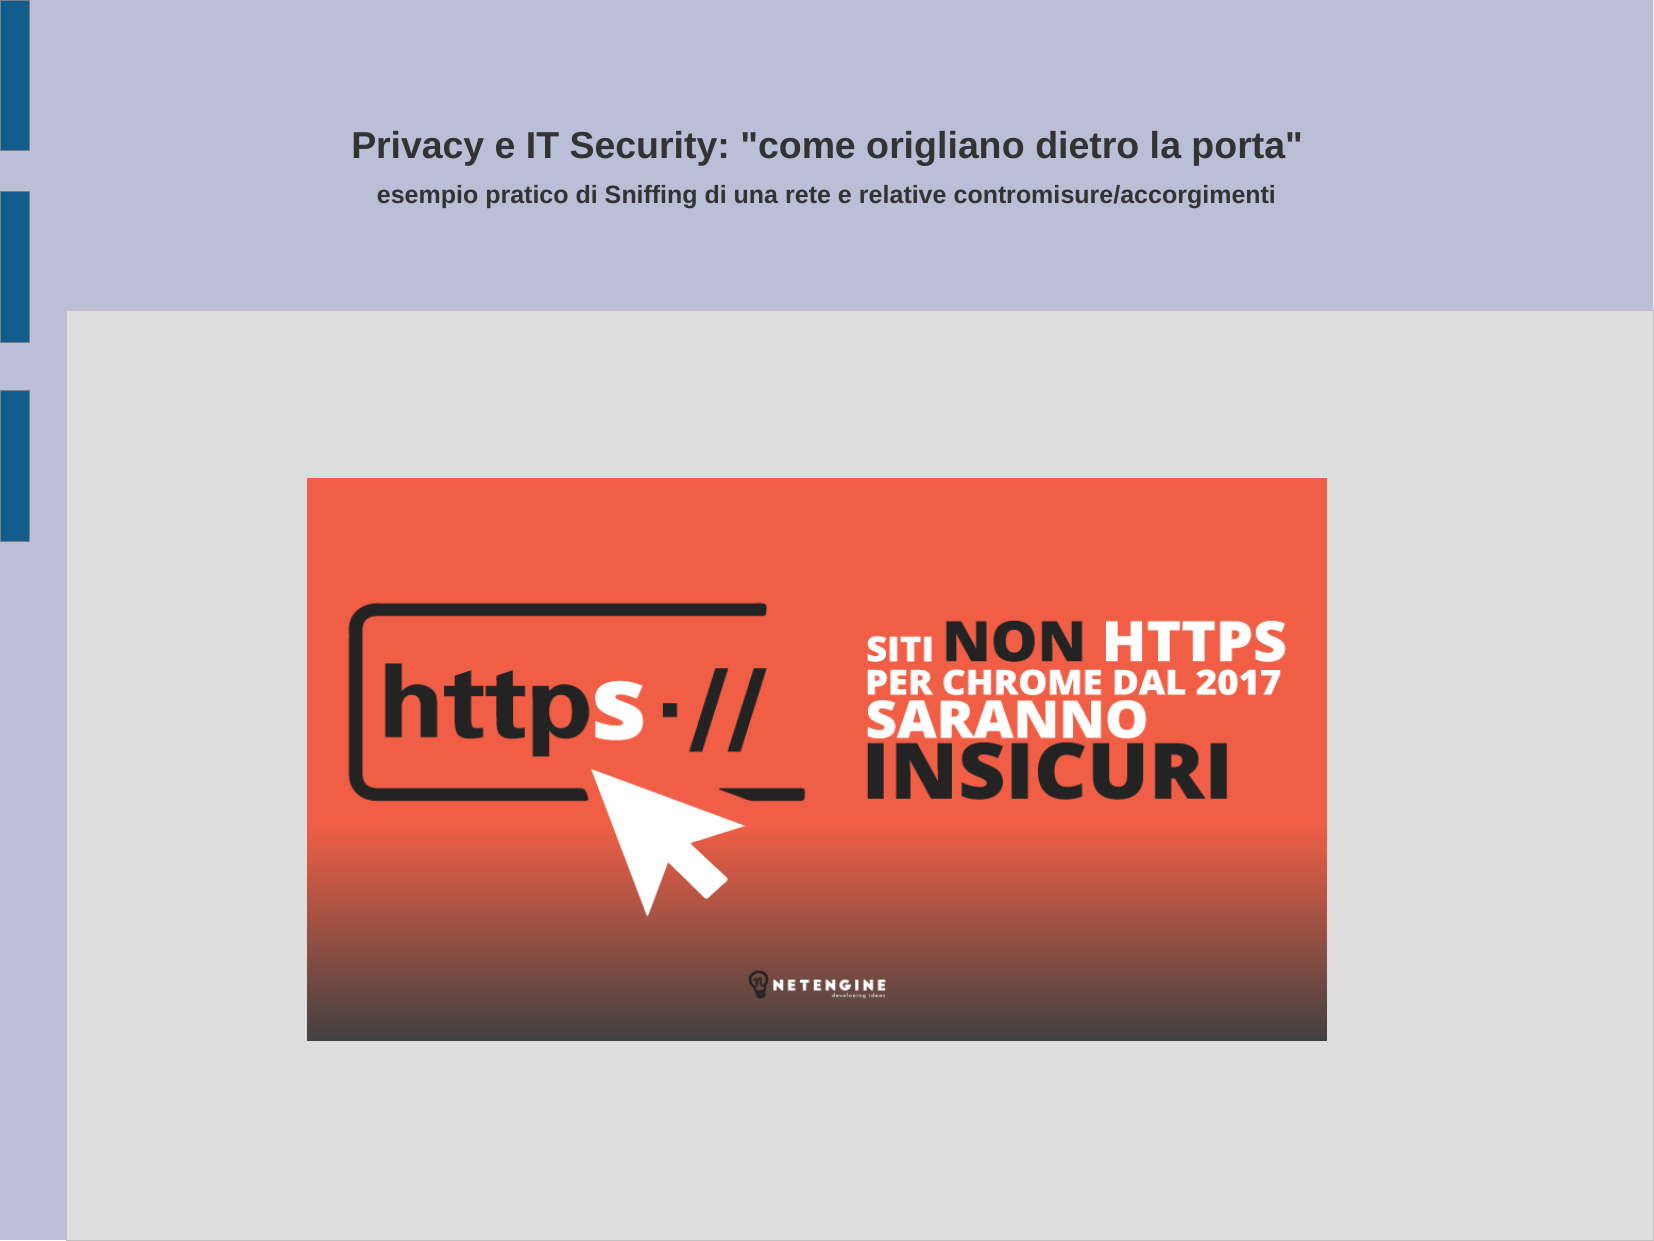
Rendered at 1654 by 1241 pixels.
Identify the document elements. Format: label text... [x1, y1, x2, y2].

title Privacy e IT Security: "come origliano dietro la porta" [121, 91, 1534, 201]
title esempio pratico di Sniffing di una rete e relative contromisure/accorgimenti [121, 201, 1534, 299]
picture [307, 478, 1327, 1041]
